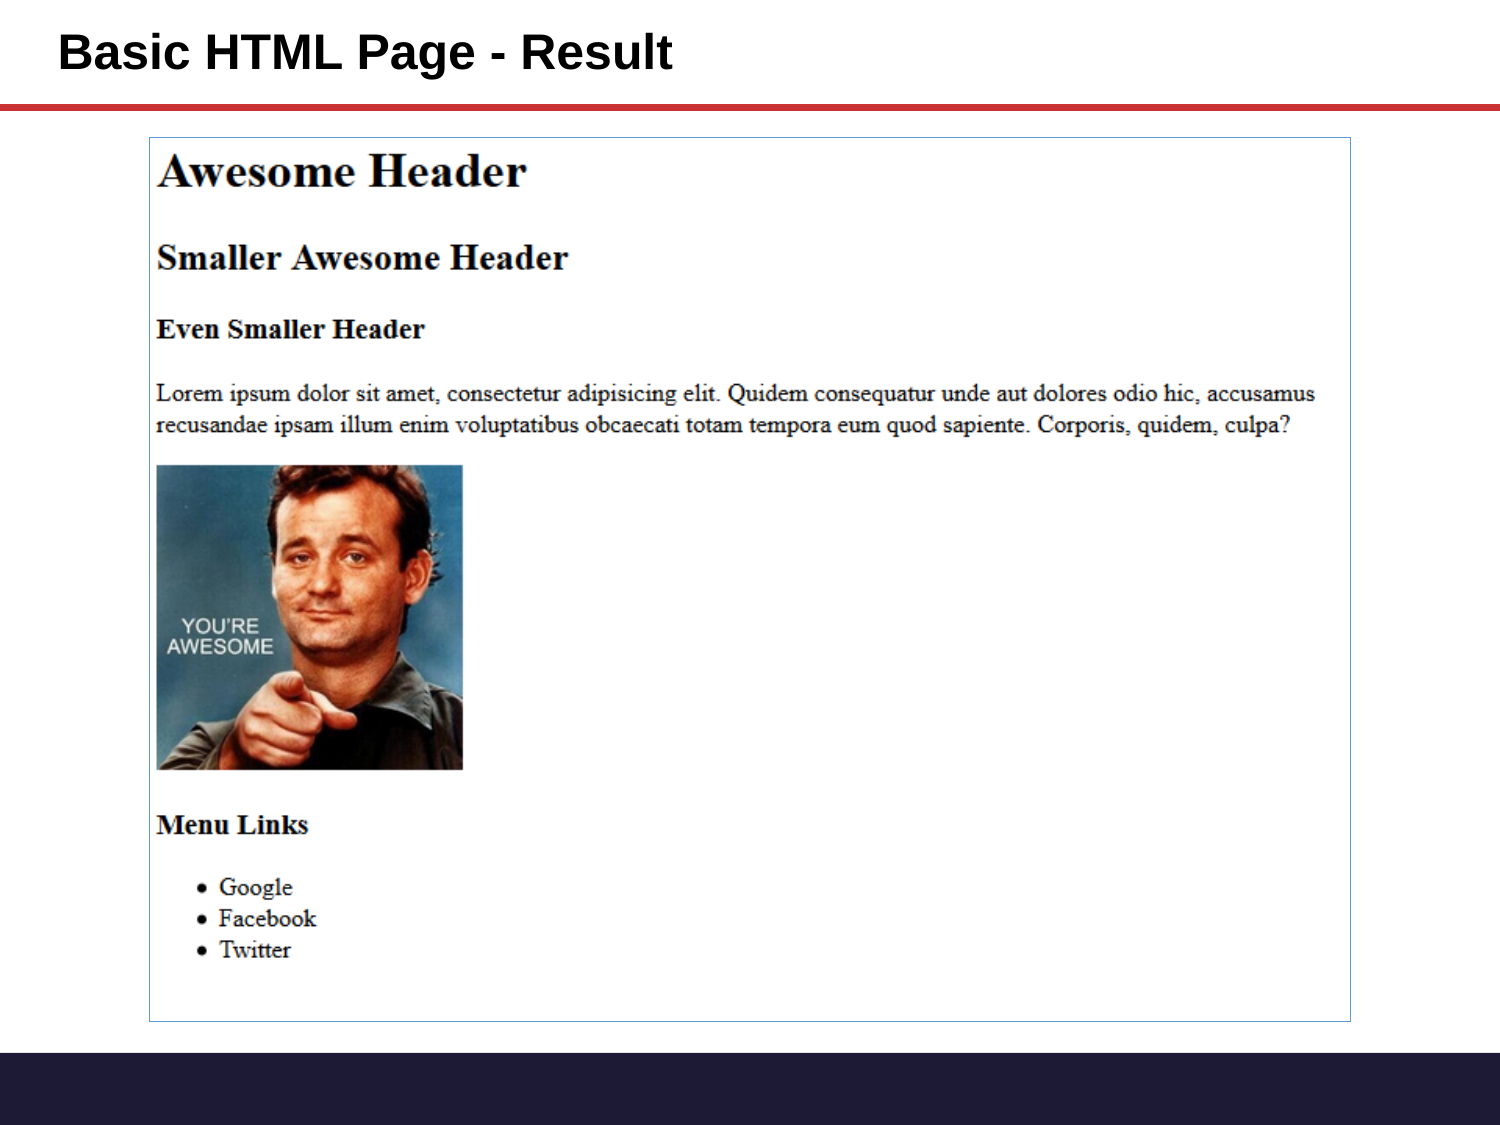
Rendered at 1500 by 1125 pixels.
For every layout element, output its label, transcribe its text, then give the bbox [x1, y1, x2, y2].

title Basic HTML Page - Result [50, 0, 948, 108]
picture [149, 137, 1351, 1022]
